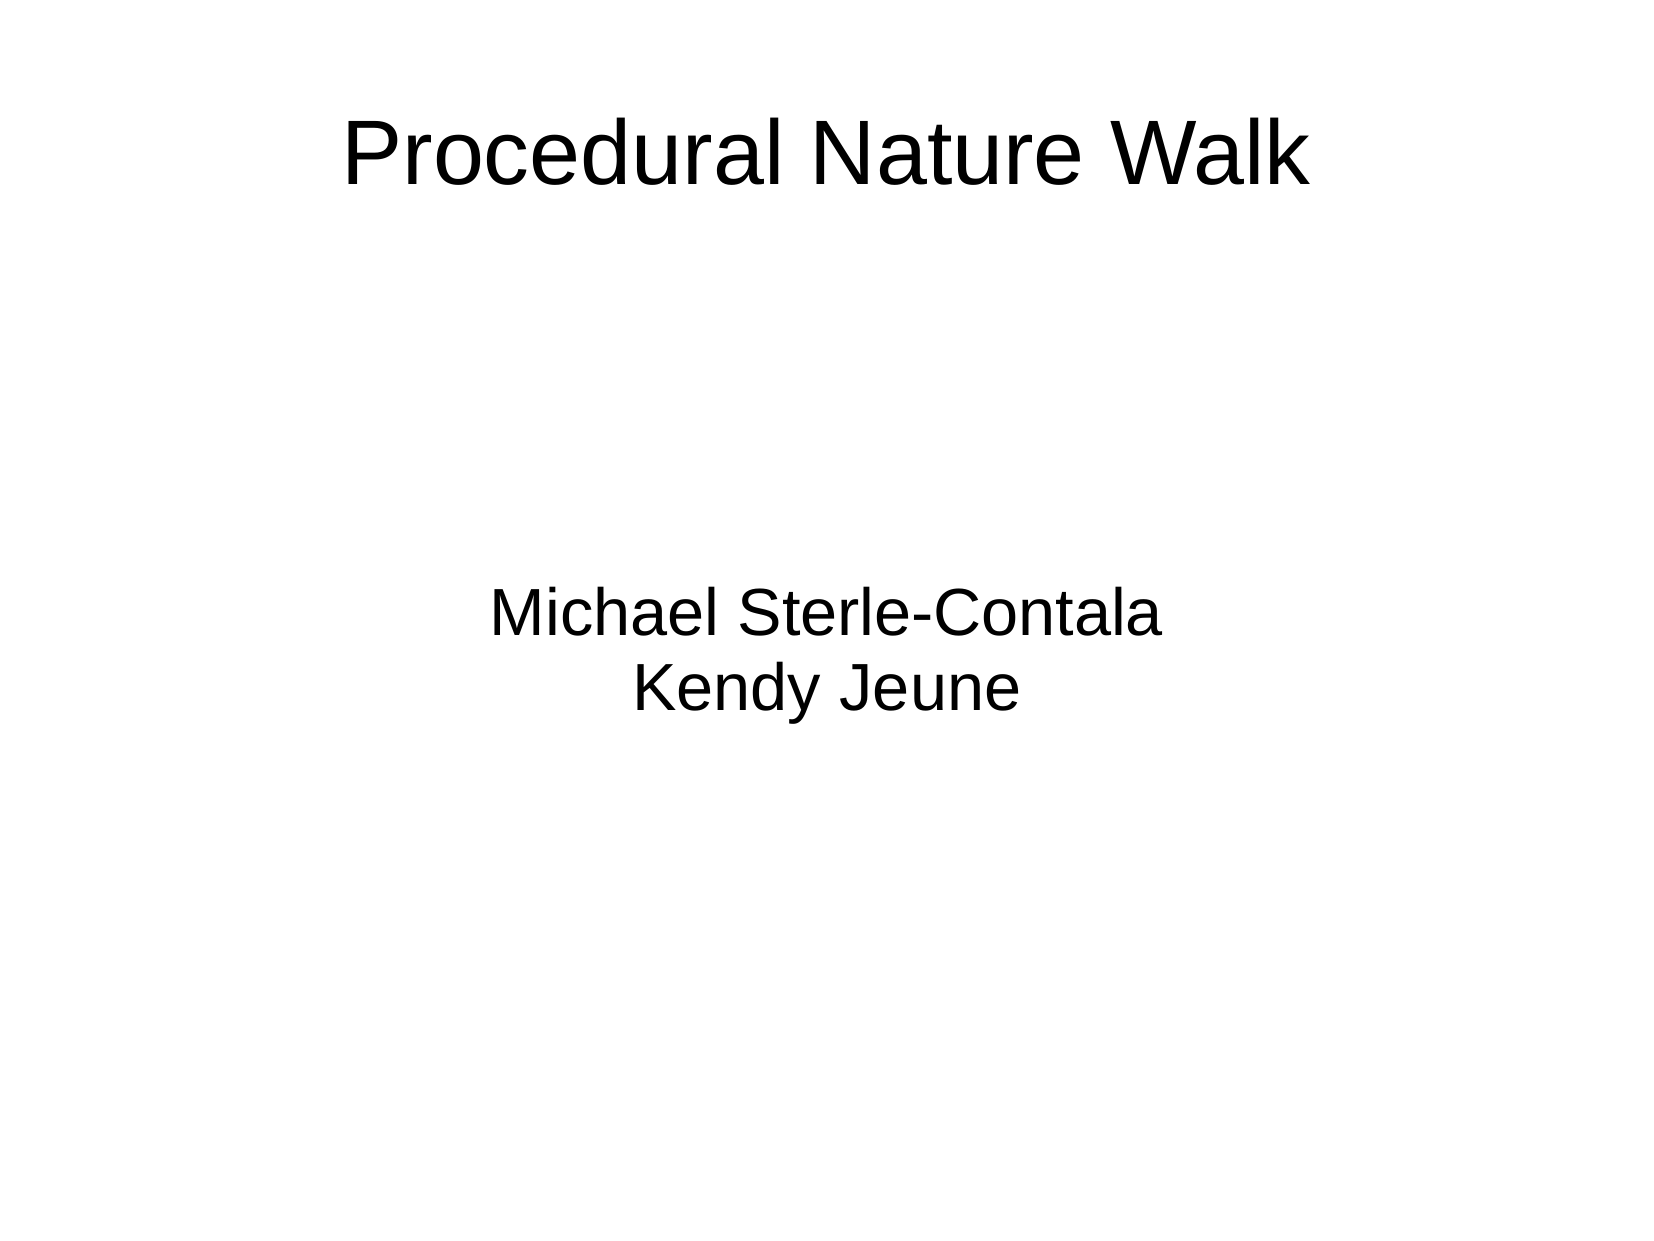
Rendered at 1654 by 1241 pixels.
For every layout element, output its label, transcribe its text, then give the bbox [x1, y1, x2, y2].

title Procedural Nature Walk [82, 49, 1571, 257]
subtitle Michael Sterle-Contala Kendy Jeune [82, 290, 1571, 1010]
